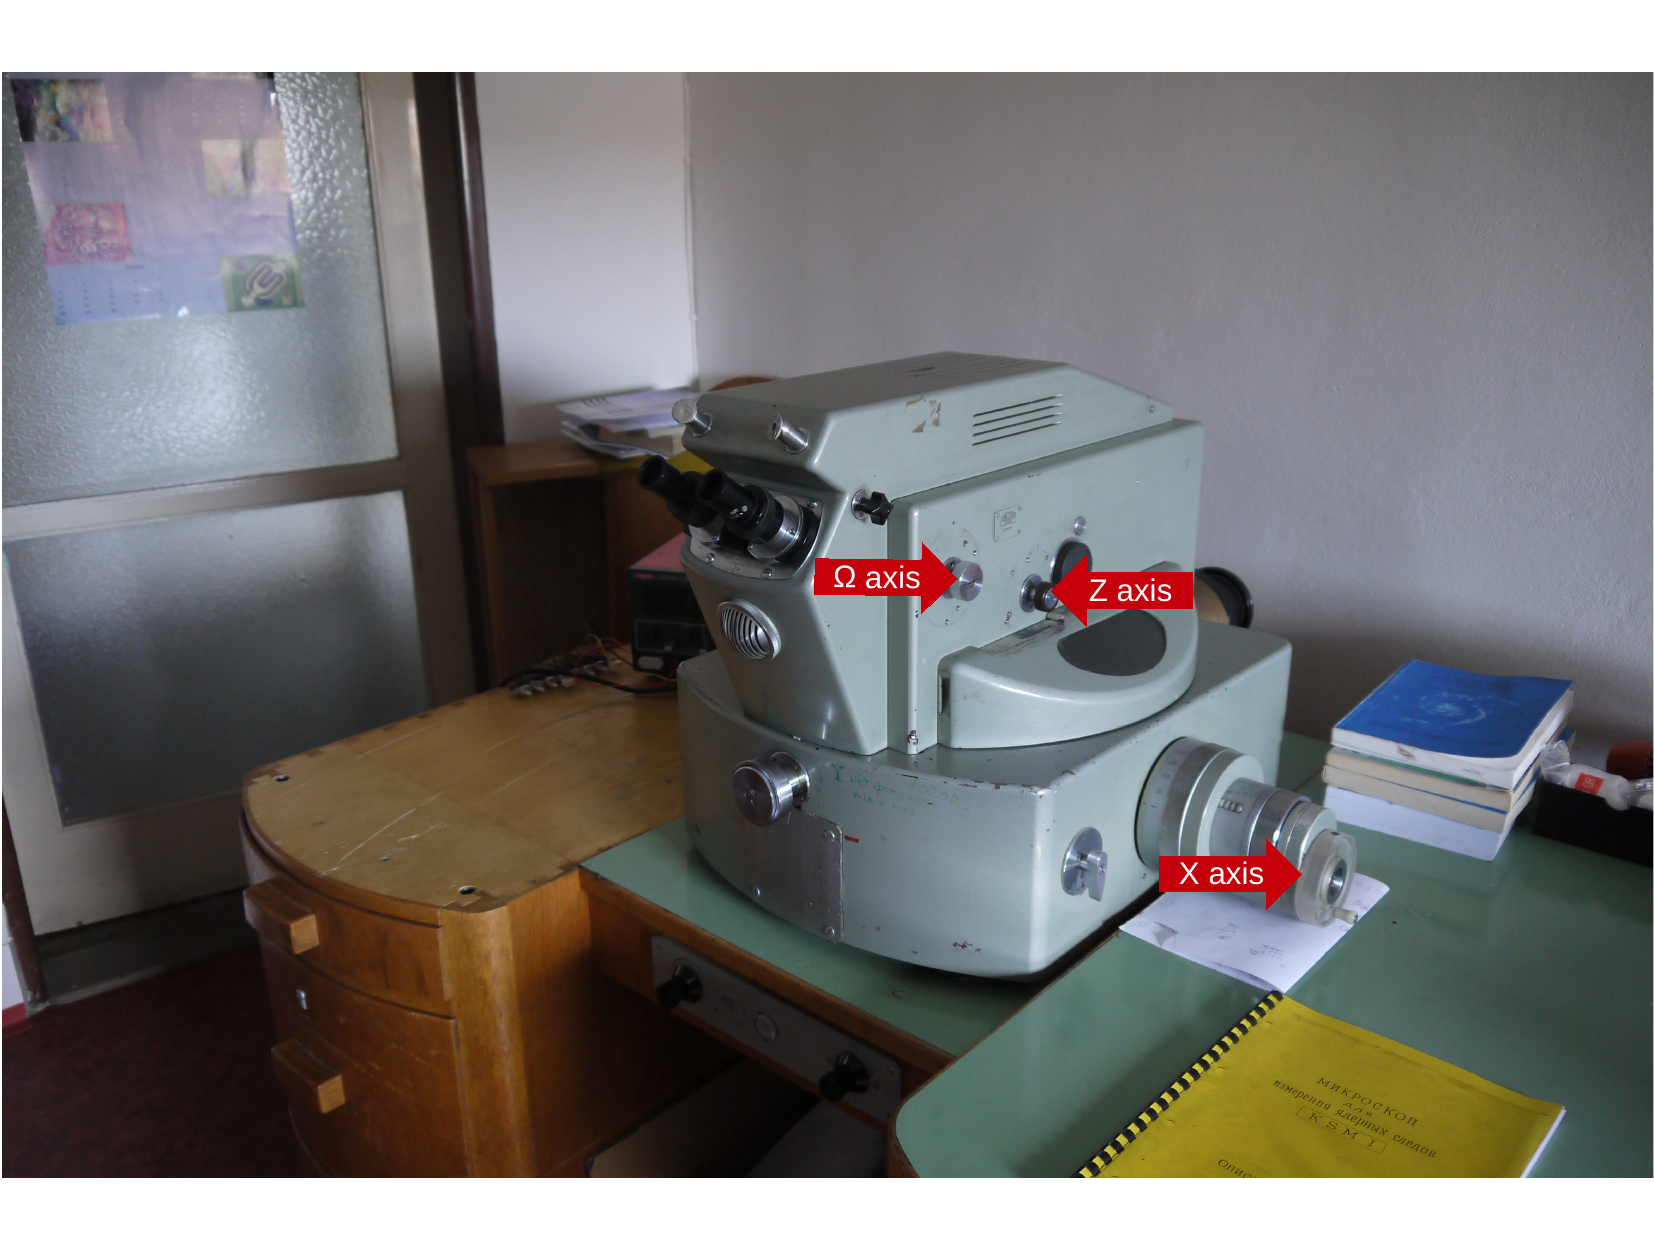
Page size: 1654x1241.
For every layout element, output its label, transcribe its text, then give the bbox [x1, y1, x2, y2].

text_box X axis [1159, 838, 1302, 910]
picture [2, 72, 1654, 1178]
text_box Z axis [1051, 555, 1193, 627]
text_box Ω axis [814, 542, 958, 614]
